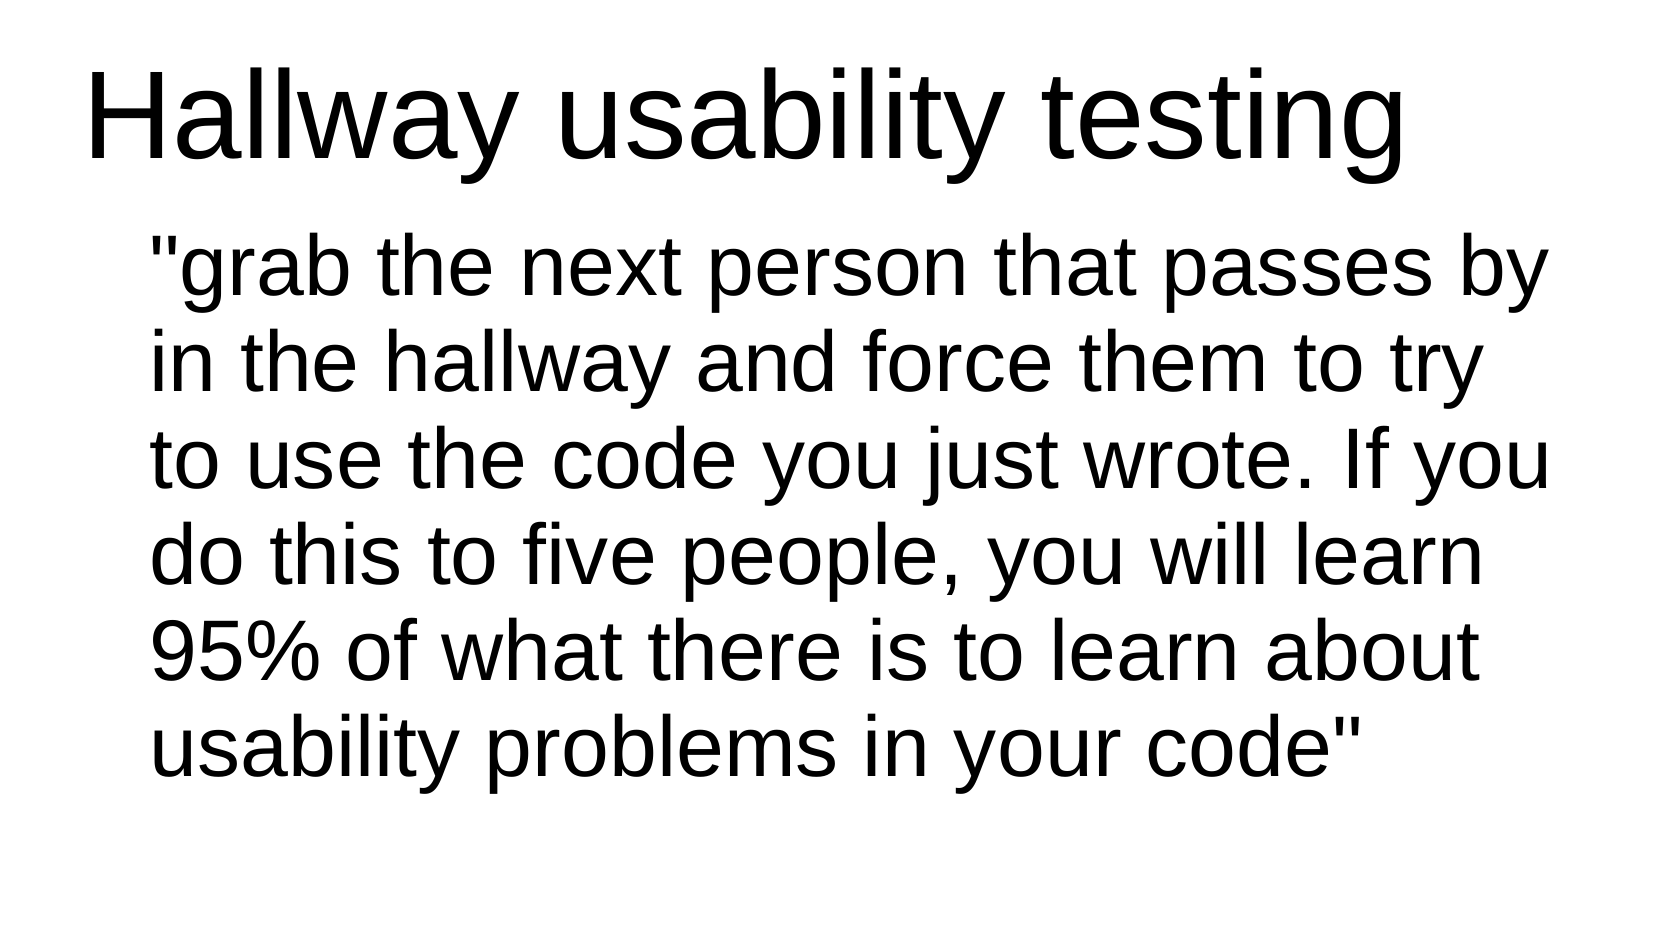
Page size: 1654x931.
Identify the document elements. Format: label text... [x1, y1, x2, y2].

list "grab the next person that passes by in the hallway and force them to try to use the code you just wrote. If you do this to five people, you will learn 95% of what there is to learn about usability problems in your code" [82, 217, 1571, 901]
title Hallway usability testing [82, 37, 1571, 193]
